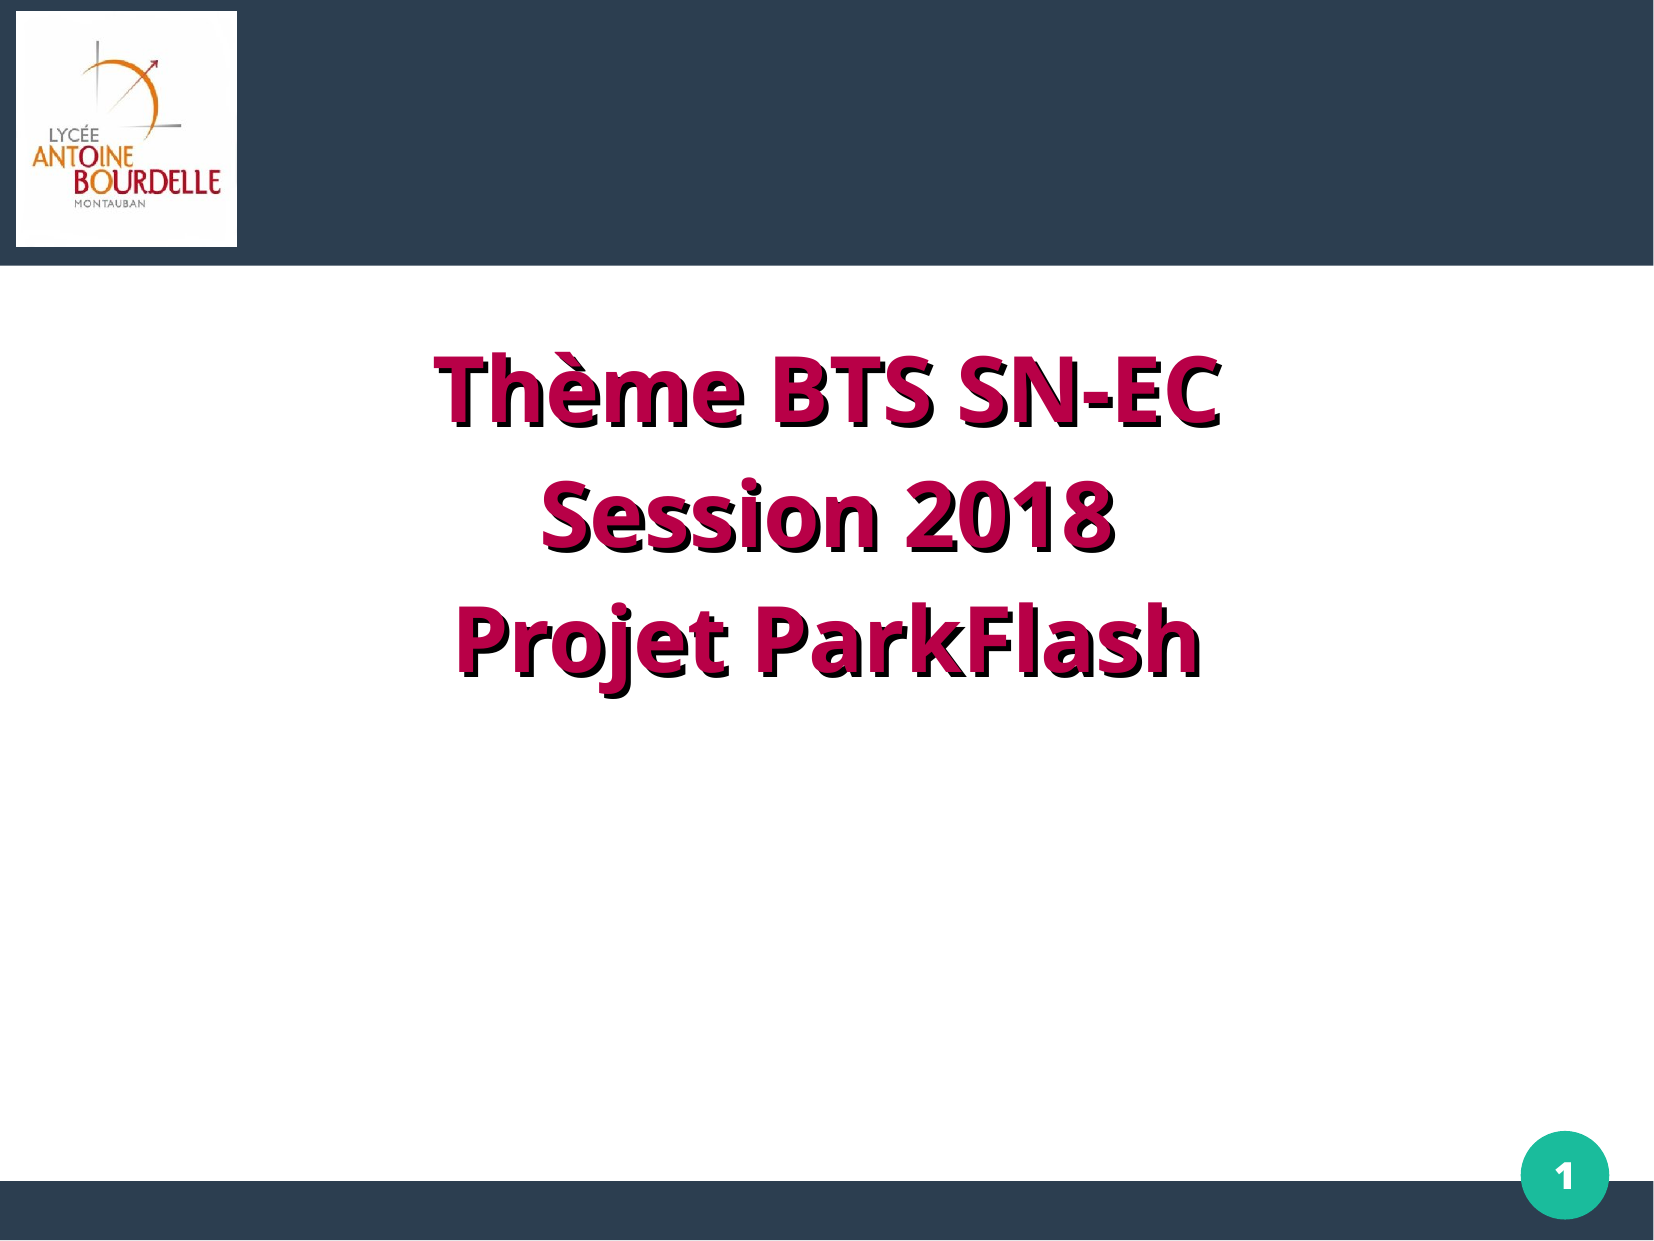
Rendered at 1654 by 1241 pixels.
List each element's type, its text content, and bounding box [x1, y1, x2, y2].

list Thème BTS SN-EC Session 2018 Projet ParkFlash [59, 324, 1595, 1152]
picture [16, 11, 237, 247]
